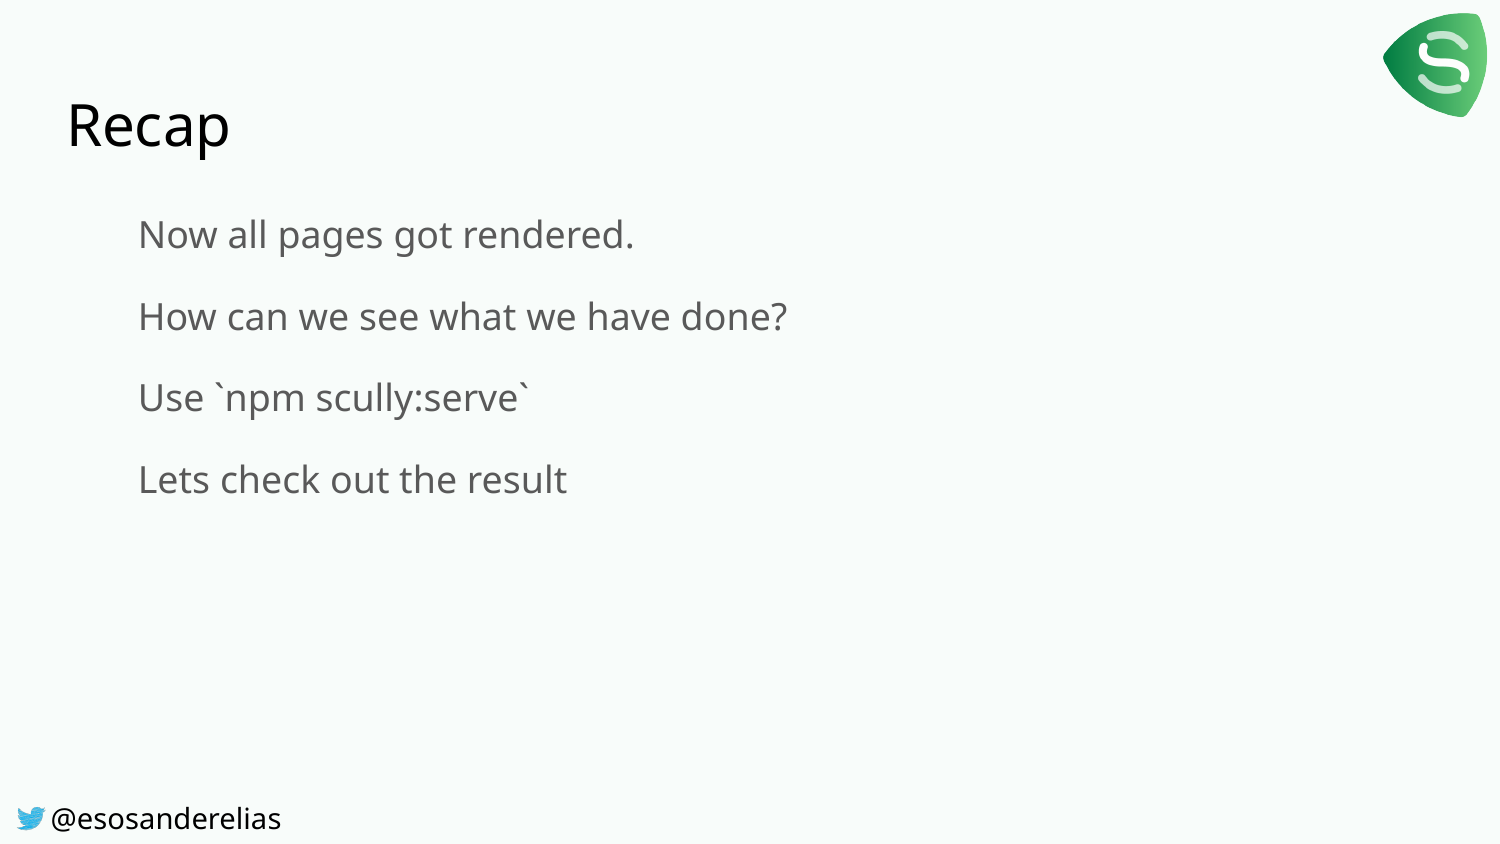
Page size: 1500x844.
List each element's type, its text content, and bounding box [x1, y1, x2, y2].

title Recap [51, 72, 1449, 167]
picture [2, 790, 60, 844]
picture [1376, 6, 1494, 124]
list Now all pages got rendered. How can we see what we have done? Use `npm scully:serve` Lets check out the result [123, 189, 1449, 750]
